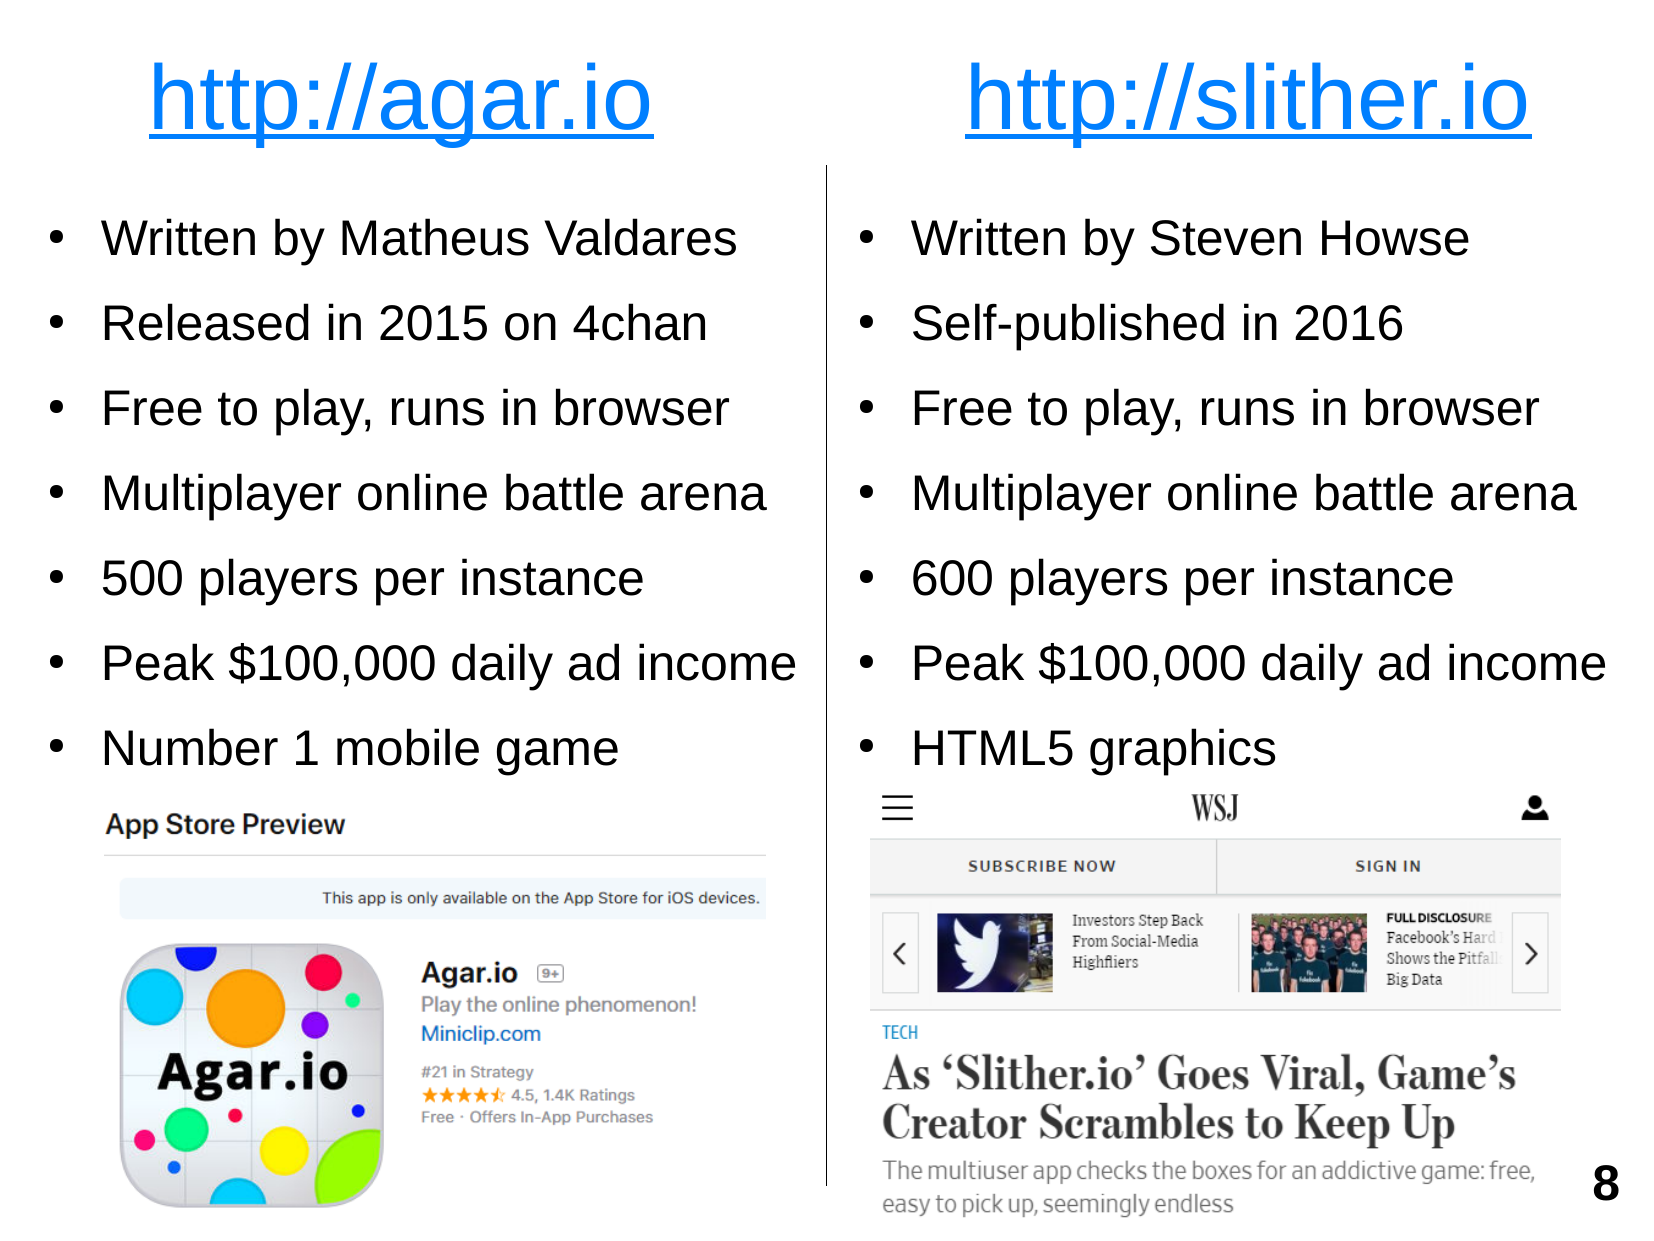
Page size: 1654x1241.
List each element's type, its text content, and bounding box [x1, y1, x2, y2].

picture [104, 794, 766, 1216]
list Written by Steven Howse Self-published in 2016 Free to play, runs in browser Multiplayer online battle arena 600 players per instance Peak $100,000 daily ad income HTML5 graphics [840, 210, 1621, 1201]
title http://agar.io [112, 15, 691, 181]
list Written by Matheus Valdares Released in 2015 on 4chan Free to play, runs in browser Multiplayer online battle arena 500 players per instance Peak $100,000 daily ad income Number 1 mobile game [30, 210, 811, 796]
title http://slither.io [960, 15, 1538, 181]
picture [870, 782, 1561, 1221]
